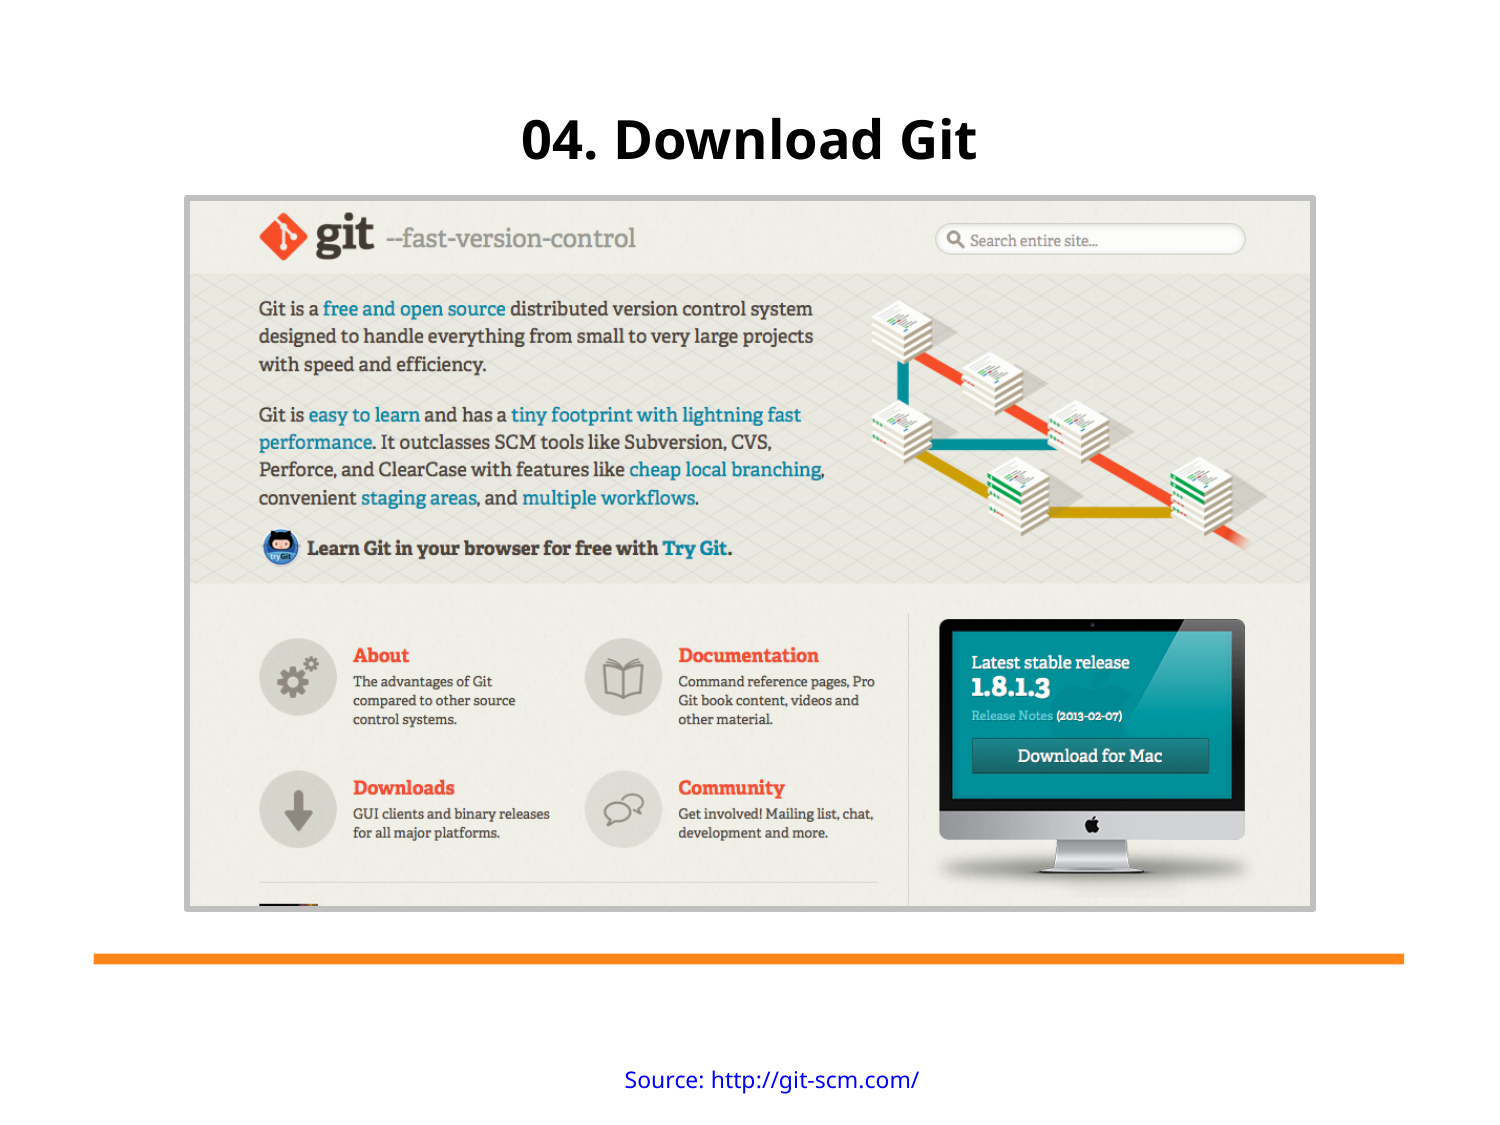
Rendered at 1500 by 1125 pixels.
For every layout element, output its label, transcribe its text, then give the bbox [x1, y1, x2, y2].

title 04. Download Git [75, 44, 1426, 233]
text_box Source: http://git-scm.com/ [609, 1056, 891, 1098]
picture [0, 0, 1500, 1125]
